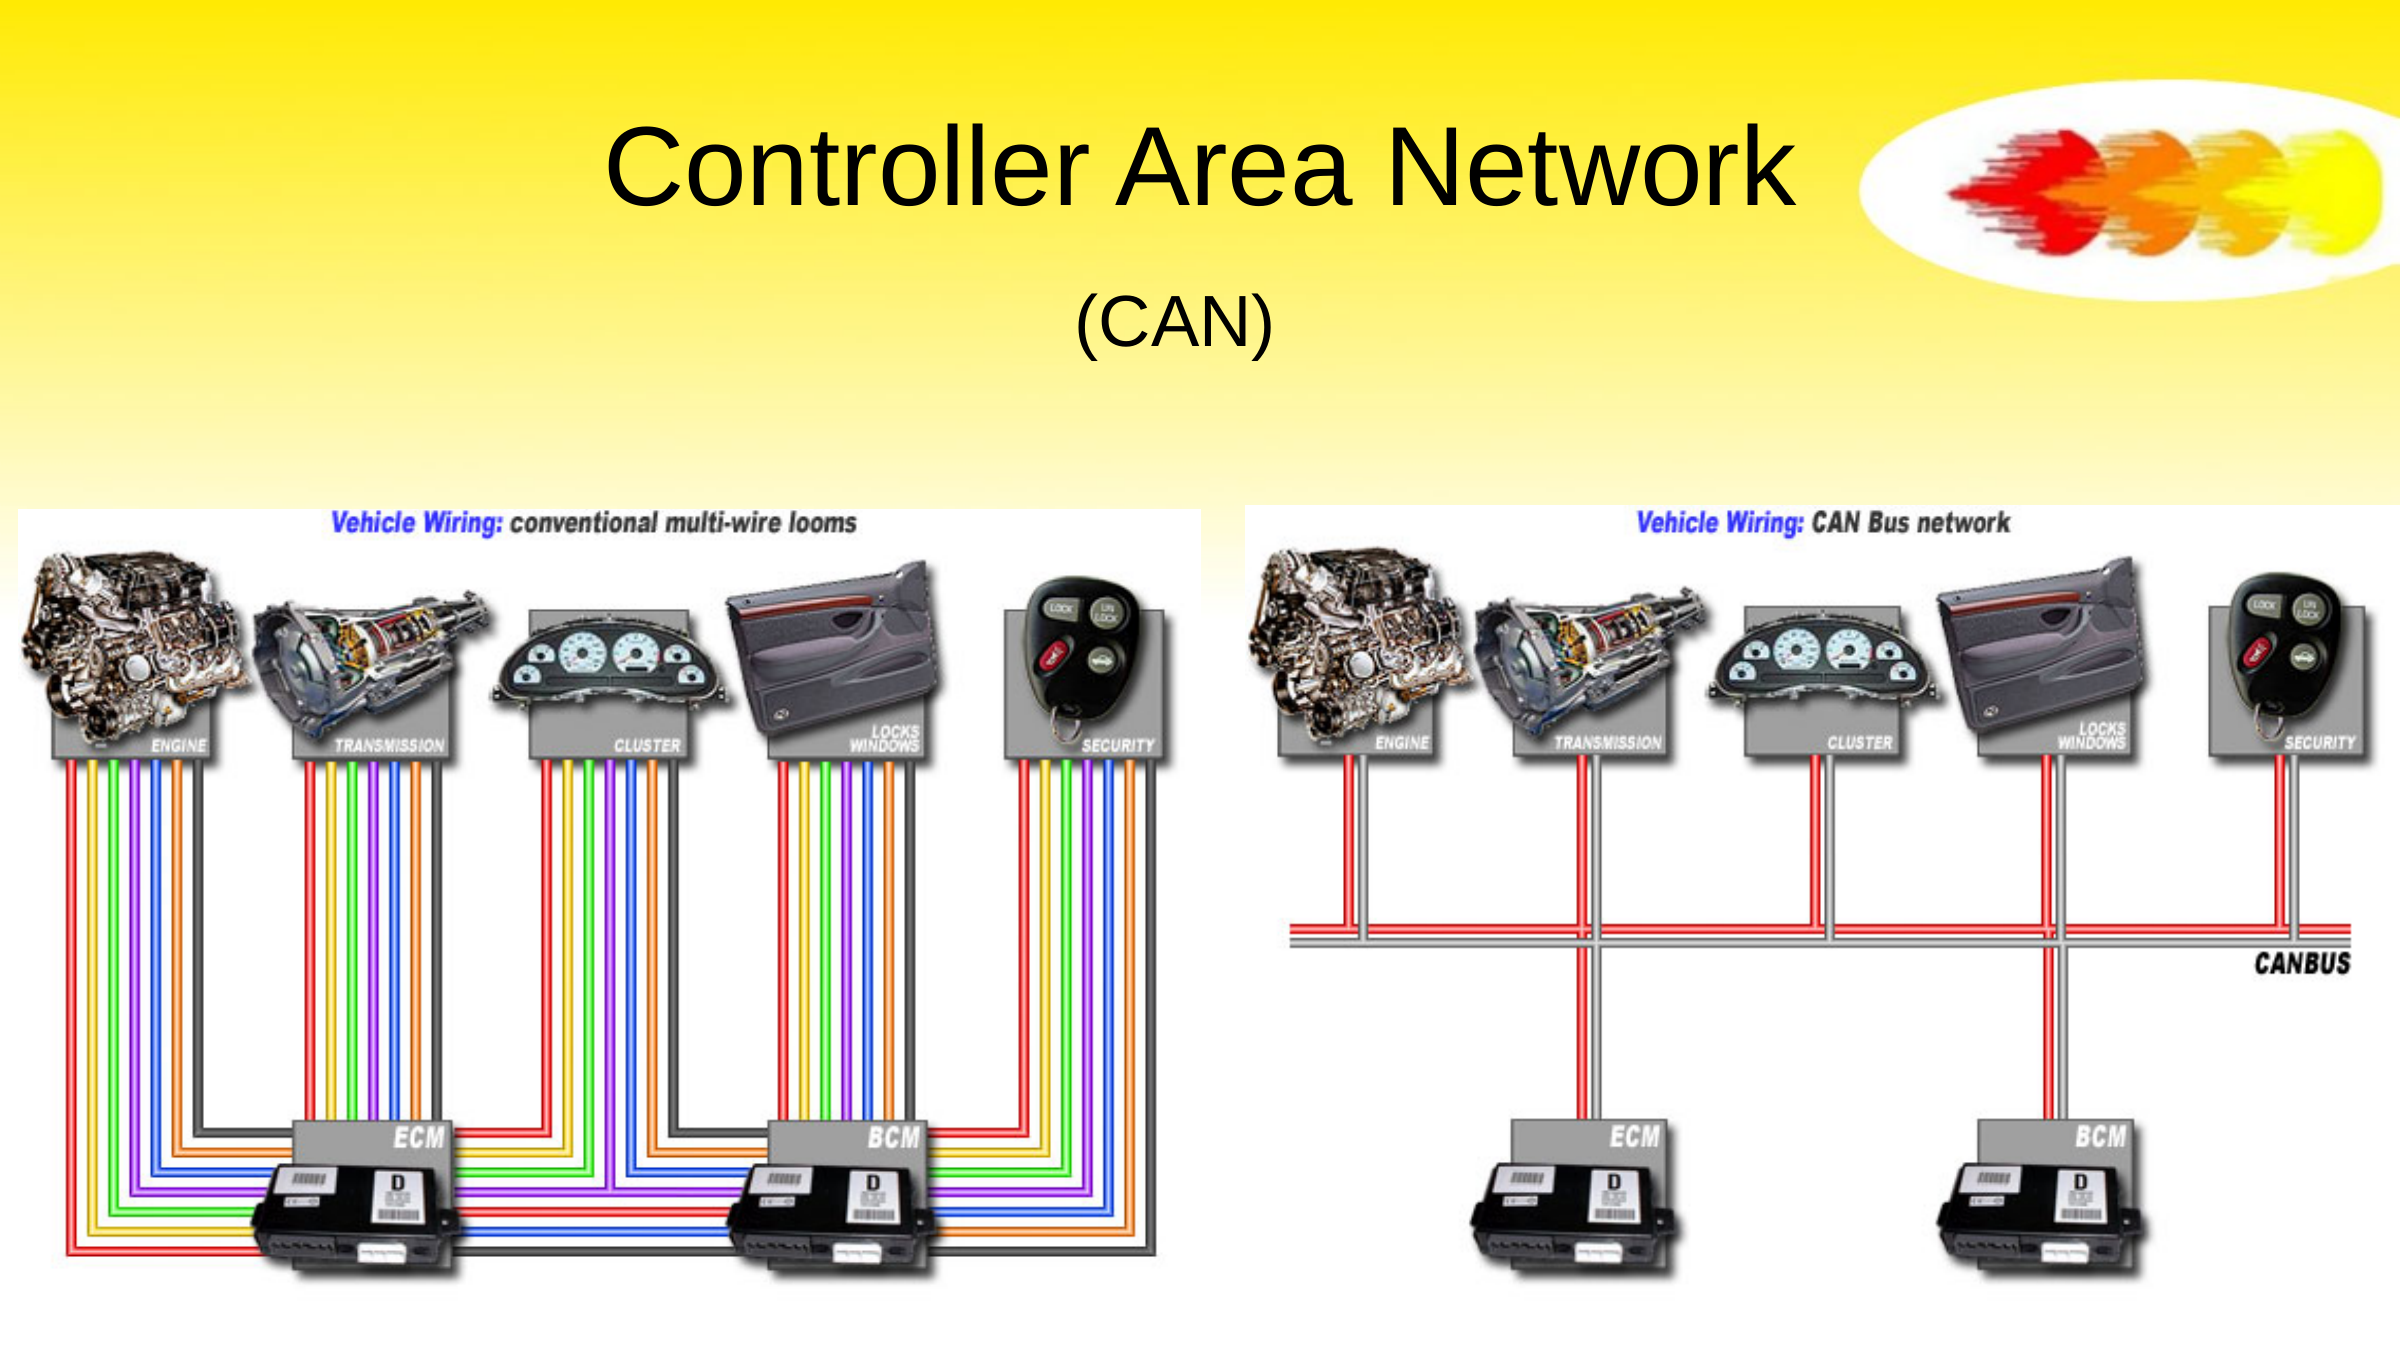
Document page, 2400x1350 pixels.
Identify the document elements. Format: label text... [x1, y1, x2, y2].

title Controller Area Network [120, 53, 2280, 280]
list (CAN) [95, 281, 2256, 1195]
picture [0, 0, 2400, 1350]
